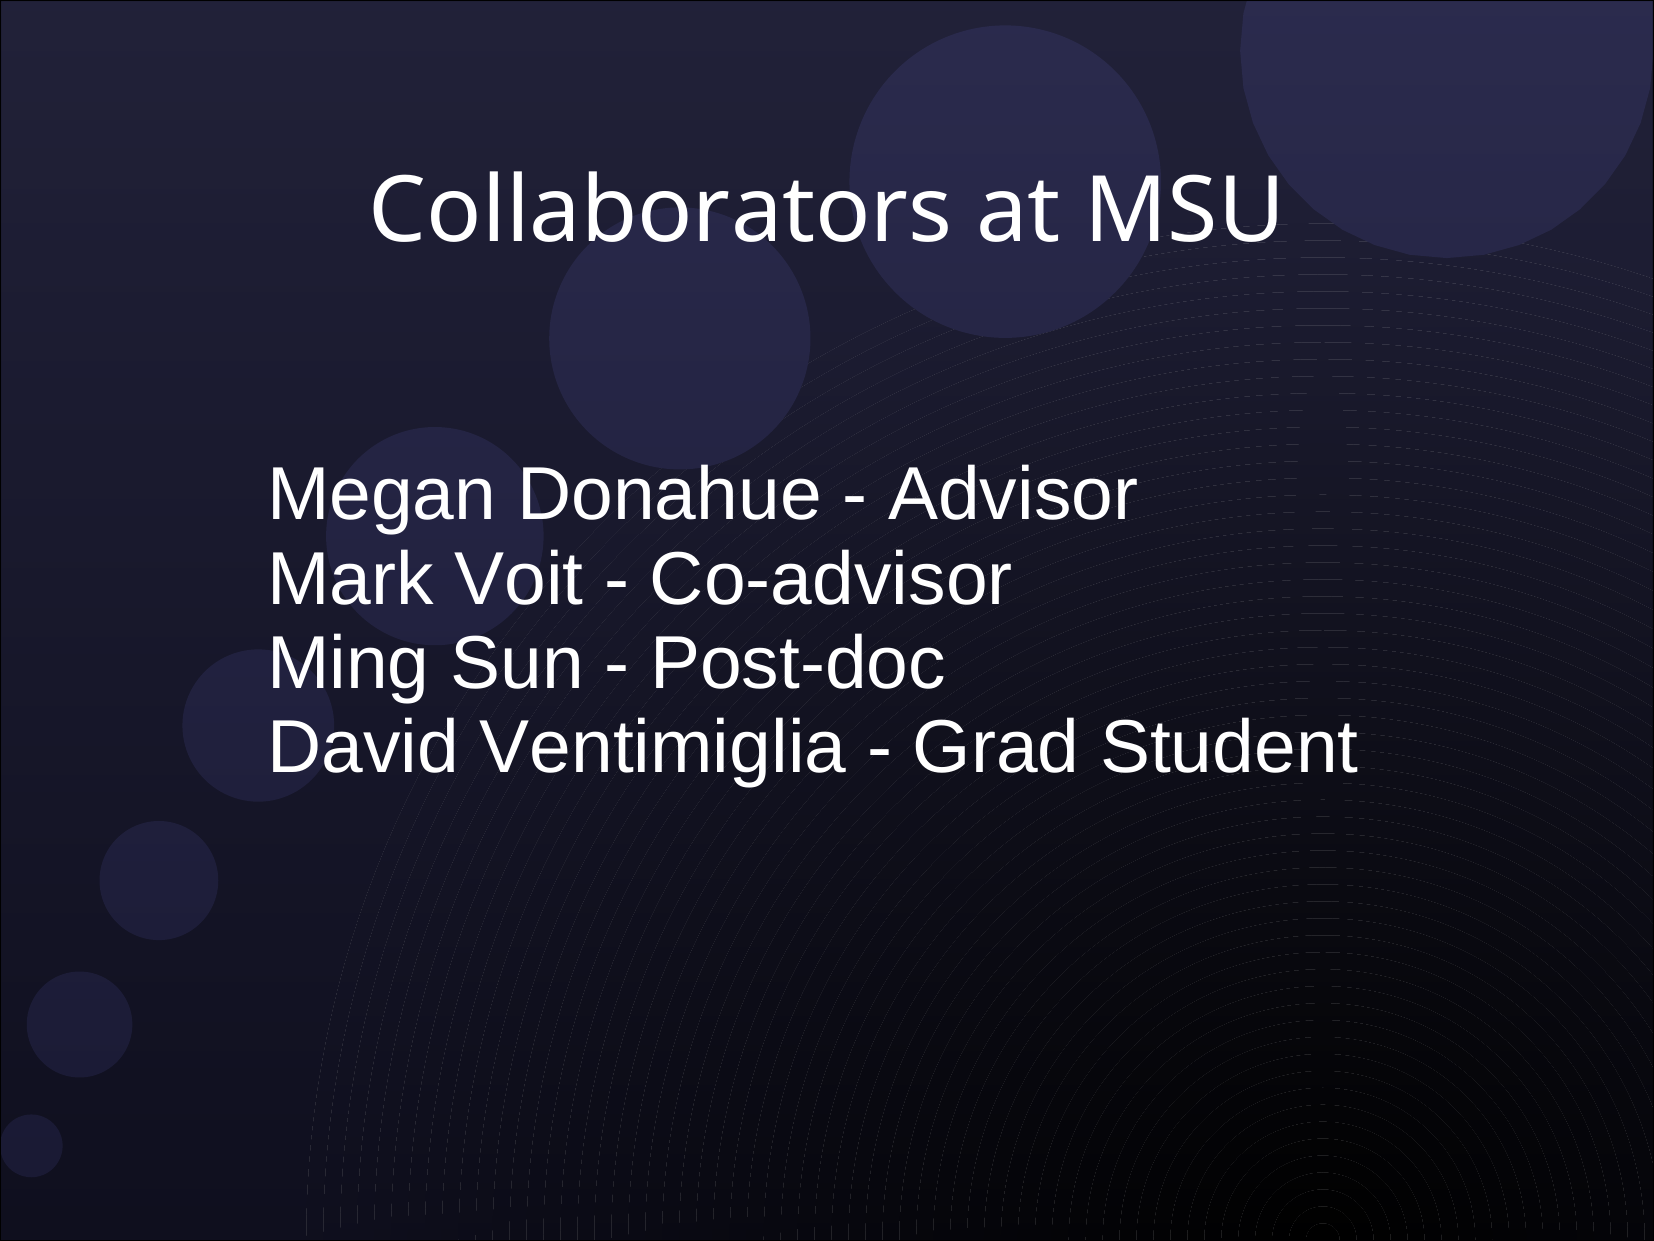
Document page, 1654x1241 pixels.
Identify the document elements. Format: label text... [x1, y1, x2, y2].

title Collaborators at MSU [121, 102, 1534, 311]
text_box Megan Donahue - Advisor Mark Voit - Co-advisor Ming Sun - Post-doc David Ventimiglia - Grad Student [246, 452, 1408, 789]
